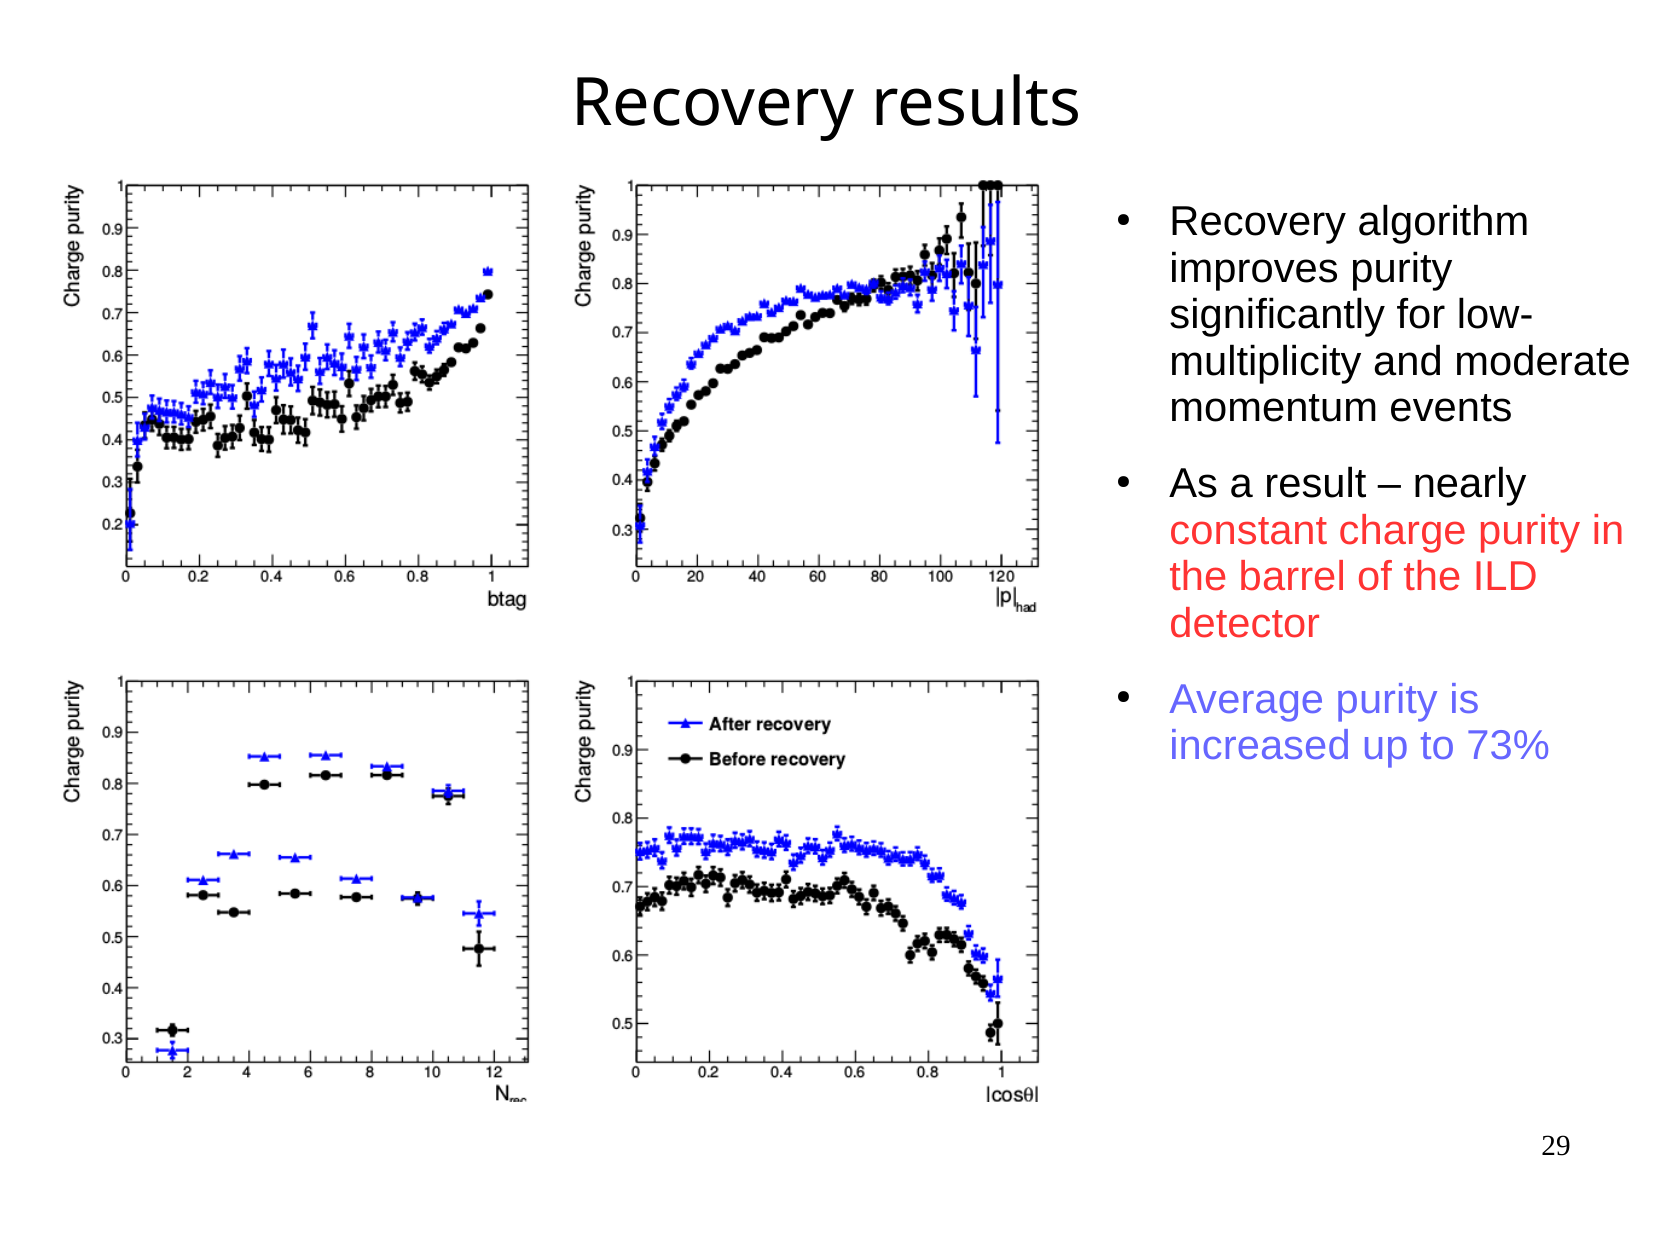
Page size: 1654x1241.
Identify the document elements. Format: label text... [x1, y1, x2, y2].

picture [50, 156, 1055, 1102]
title Recovery results [82, 49, 1571, 151]
list Recovery algorithm improves purity significantly for low-multiplicity and moderate momentum events As a result – nearly constant charge purity in the barrel of the ILD detector Average purity is increased up to 73% [1098, 198, 1639, 1189]
